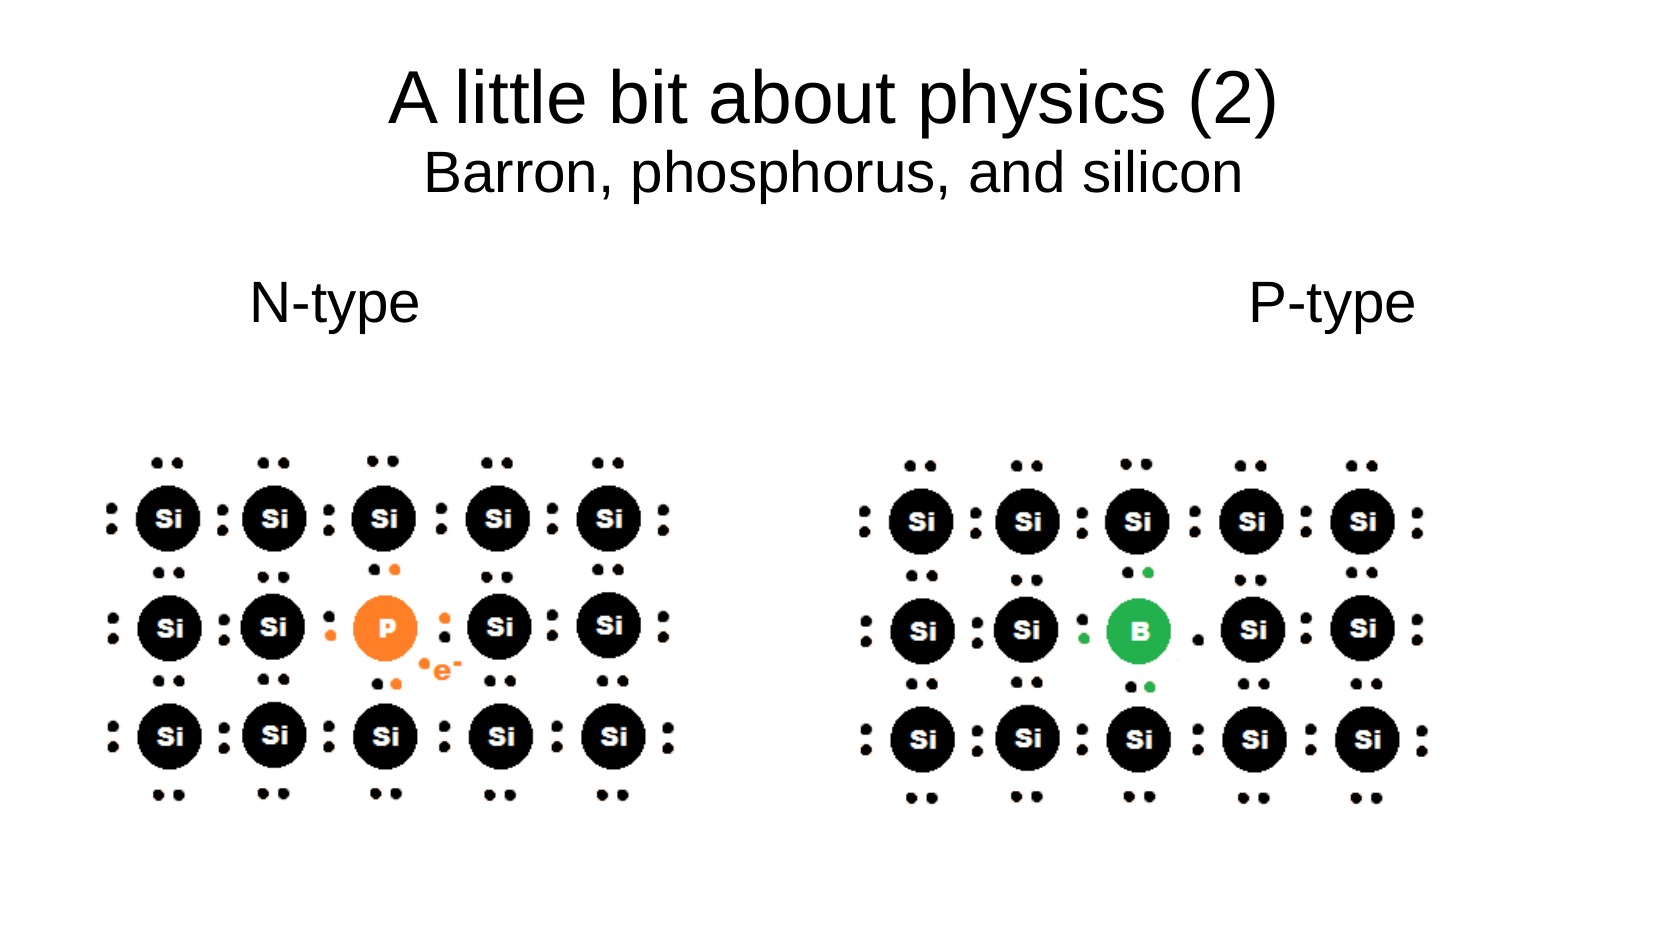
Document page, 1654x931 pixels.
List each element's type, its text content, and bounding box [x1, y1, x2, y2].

picture [105, 453, 702, 823]
picture [858, 456, 1456, 826]
title A little bit about physics (2) Barron, phosphorus, and silicon N-type P-type [15, 55, 1654, 336]
